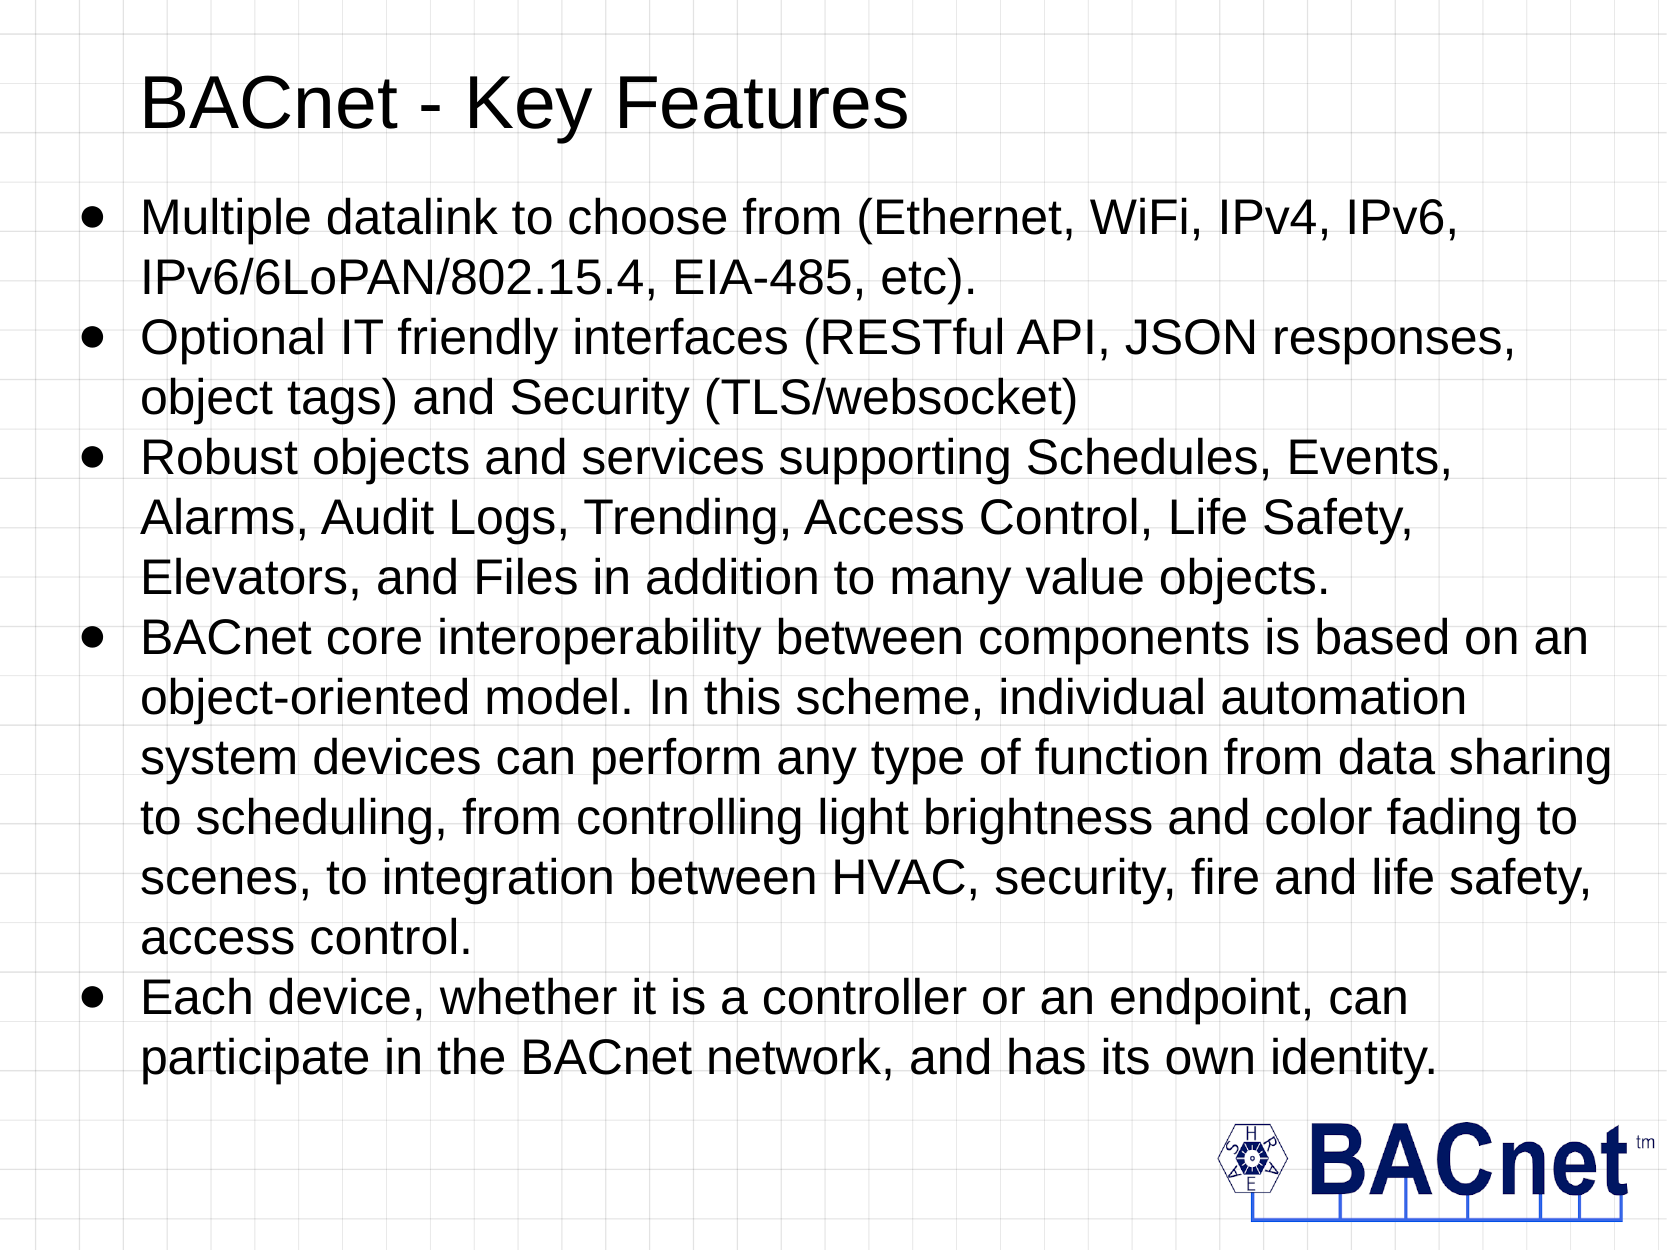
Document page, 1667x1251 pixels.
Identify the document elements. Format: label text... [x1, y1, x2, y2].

list Multiple datalink to choose from (Ethernet, WiFi, IPv4, IPv6, IPv6/6LoPAN/802.15.4, EIA-485, etc). Optional IT friendly interfaces (RESTful API, JSON responses, object tags) and Security (TLS/websocket) Robust objects and services supporting Schedules, Events, Alarms, Audit Logs, Trending, Access Control, Life Safety, Elevators, and Files in addition to many value objects. BACnet core interoperability between components is based on an object-oriented model. In this scheme, individual automation system devices can perform any type of function from data sharing to scheduling, from controlling light brightness and color fading to scenes, to integration between HVAC, security, fire and life safety, access control. Each device, whether it is a controller or an endpoint, can participate in the BACnet network, and has its own identity. [50, 169, 1630, 1213]
title BACnet - Key Features [133, 47, 1630, 169]
picture [0, 0, 1667, 1250]
